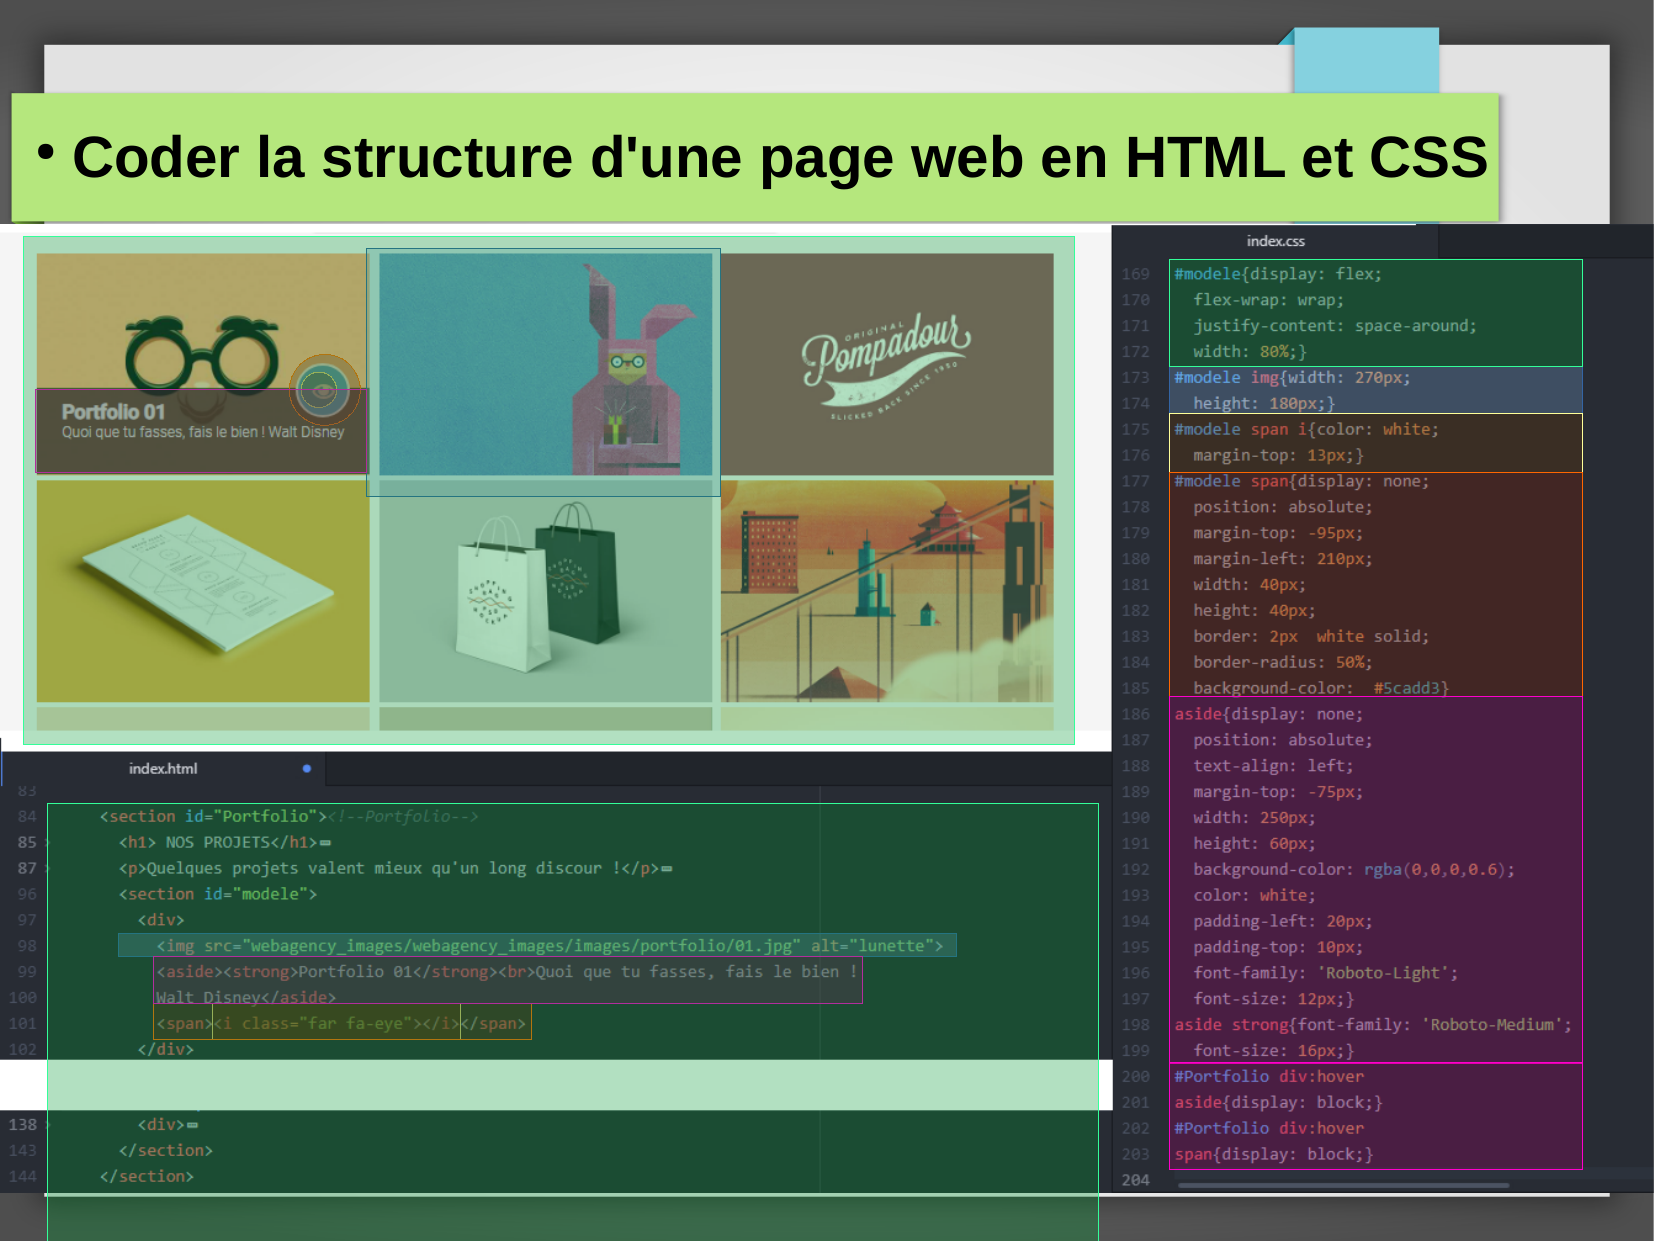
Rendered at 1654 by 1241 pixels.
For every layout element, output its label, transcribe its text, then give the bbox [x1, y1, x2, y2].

title Coder la structure d'une page web en HTML et CSS [35, 87, 1501, 221]
text_box [1169, 259, 1583, 1170]
text_box [47, 803, 1099, 1241]
picture [0, 224, 1654, 1193]
text_box [23, 236, 1075, 745]
